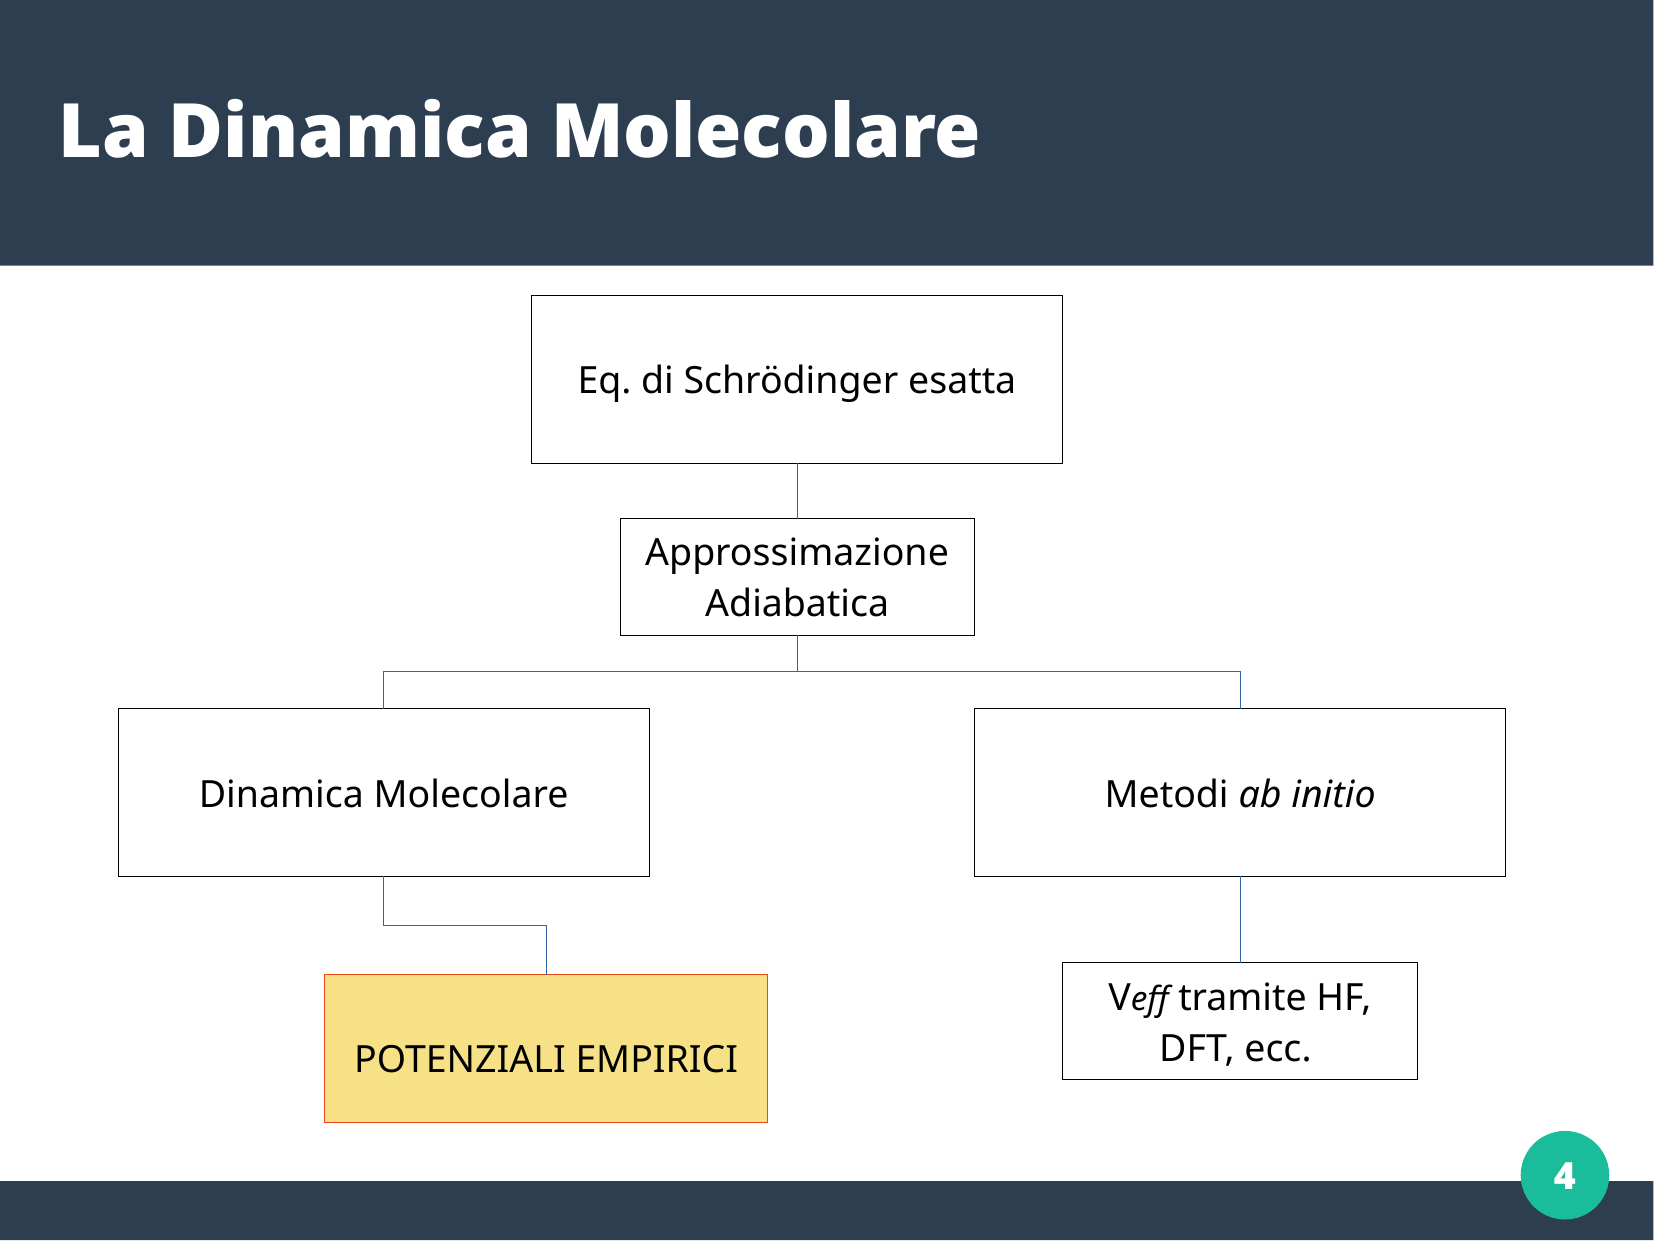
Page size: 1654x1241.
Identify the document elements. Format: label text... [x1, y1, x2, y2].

text_box Metodi ab initio [974, 708, 1506, 866]
text_box Approssimazione Adiabatica [620, 518, 975, 628]
title La Dinamica Molecolare [59, 49, 1595, 207]
text_box POTENZIALI EMPIRICI [324, 974, 768, 1123]
text_box Eq. di Schrödinger esatta [531, 295, 1063, 453]
text_box Dinamica Molecolare [118, 708, 650, 866]
text_box Veff tramite HF, DFT, ecc. [1062, 962, 1418, 1073]
